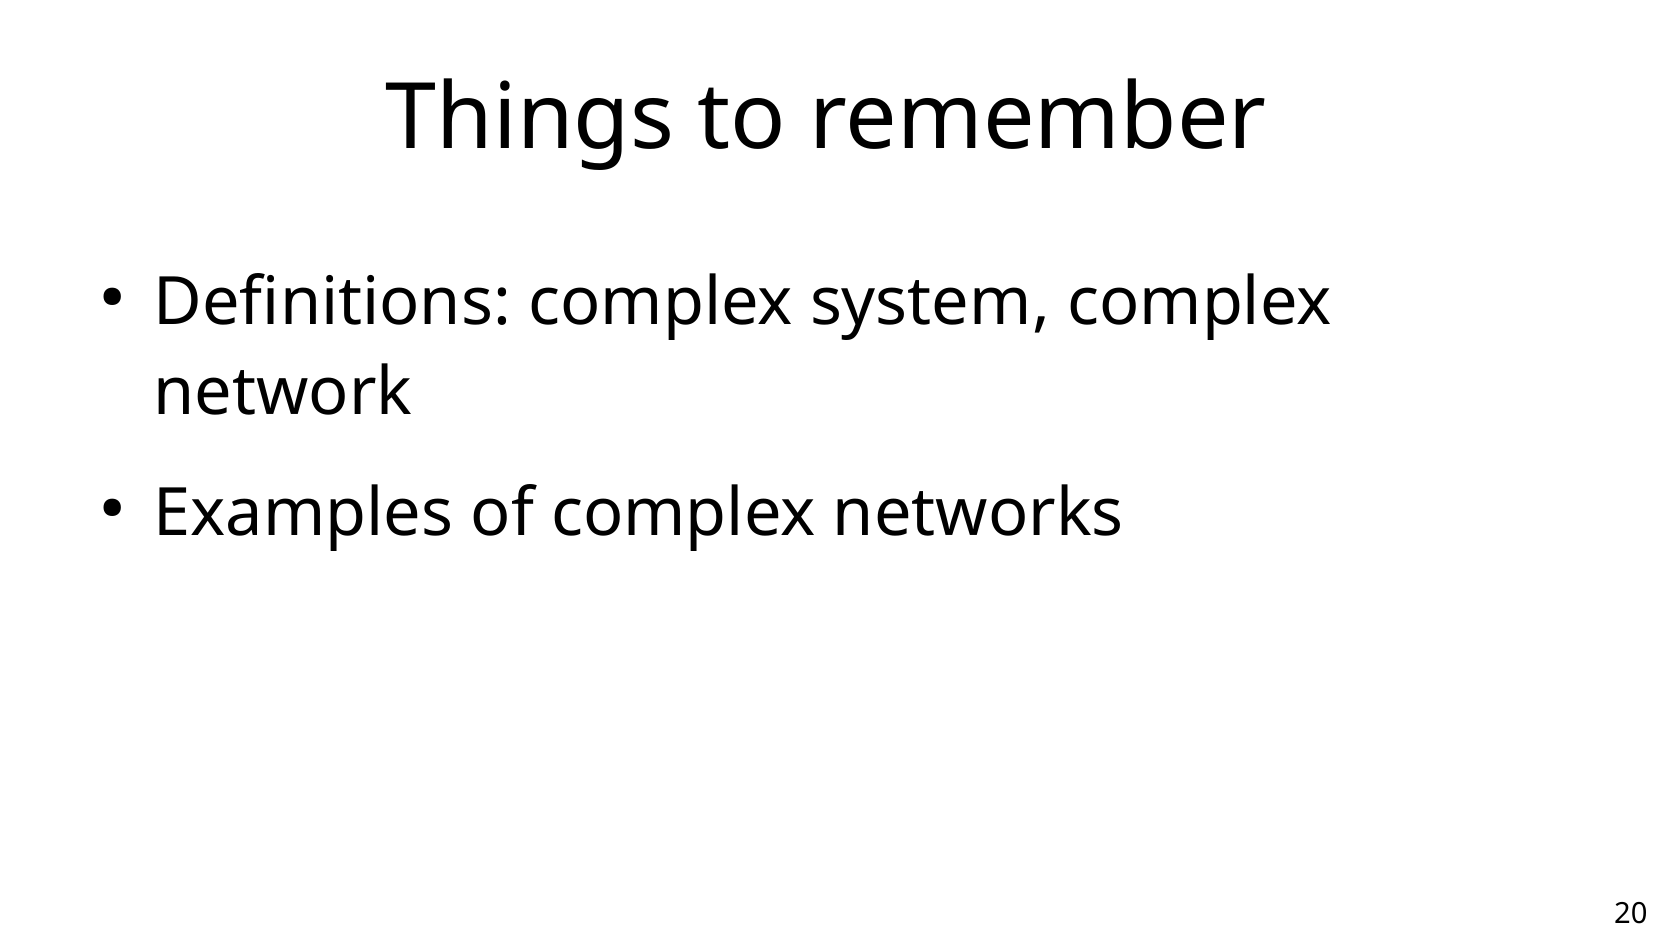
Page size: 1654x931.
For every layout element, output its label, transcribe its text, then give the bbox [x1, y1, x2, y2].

list Definitions: complex system, complex network Examples of complex networks [82, 253, 1571, 793]
title Things to remember [82, 1, 1571, 226]
